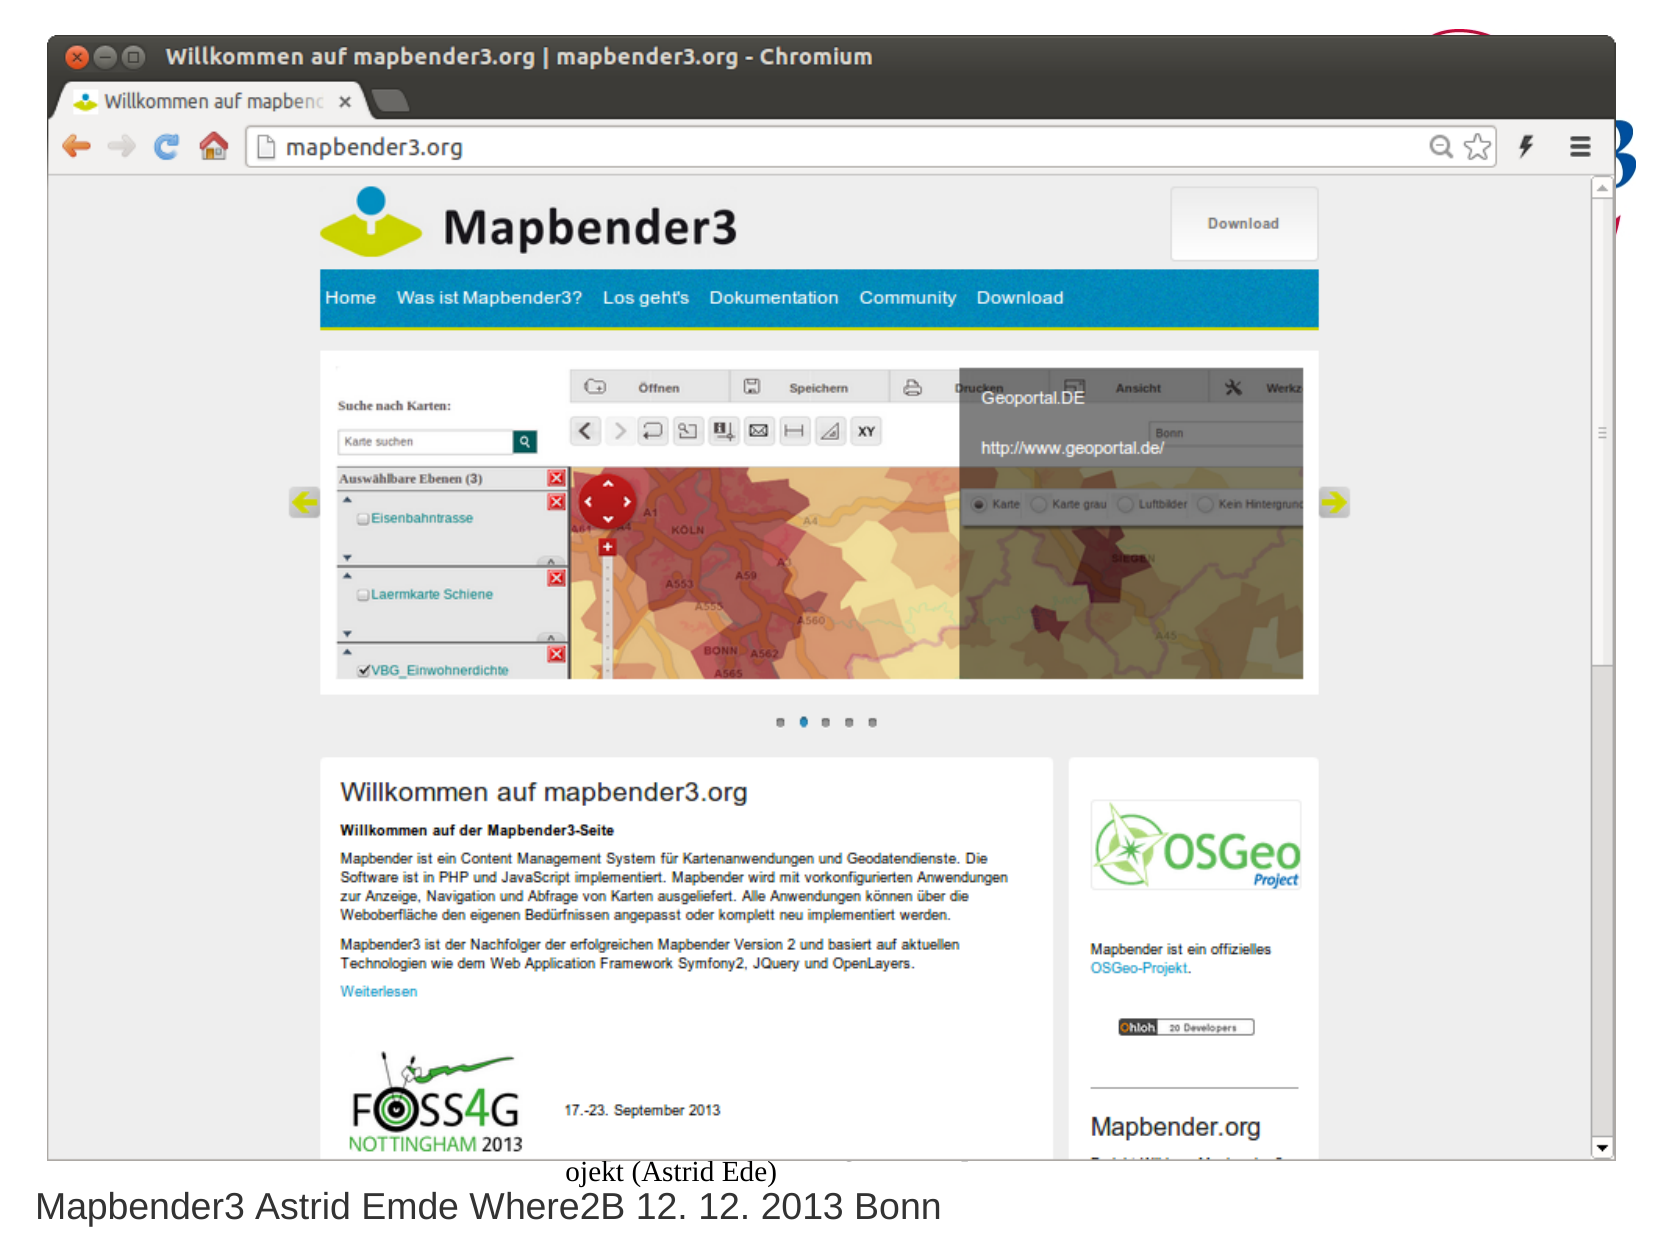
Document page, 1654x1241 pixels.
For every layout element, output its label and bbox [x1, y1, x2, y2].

picture [47, 29, 1636, 1161]
